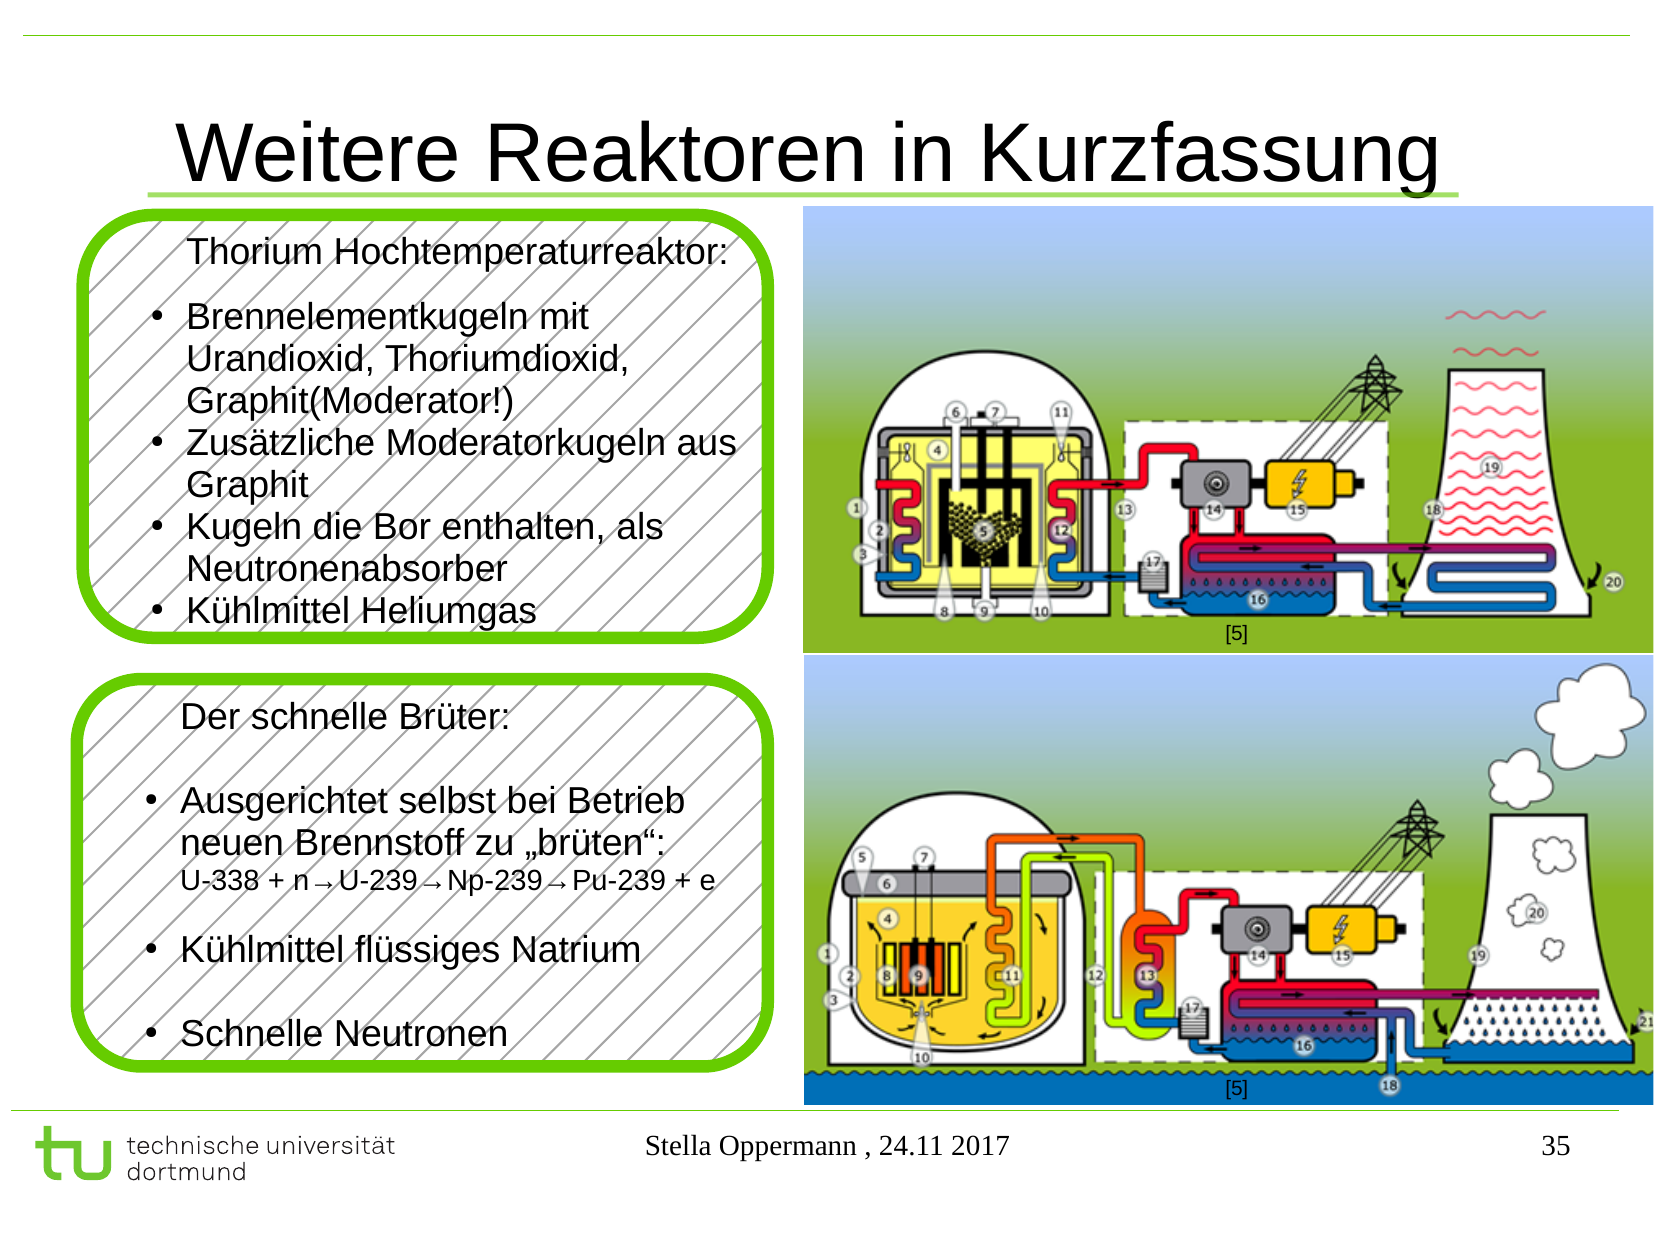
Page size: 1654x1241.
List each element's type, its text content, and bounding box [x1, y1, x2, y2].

picture [803, 206, 1654, 653]
text_box [122, 214, 728, 222]
text_box [76, 699, 94, 1046]
chart [35, 1125, 461, 1241]
text_box [5] [1210, 1068, 1294, 1128]
text_box [82, 239, 100, 614]
text_box [762, 717, 768, 1029]
text_box Der schnelle Brüter: Ausgerichtet selbst bei Betrieb neuen Brennstoff zu „brüten“: U-338 + n→U-239→Np-239→Pu-239 + e Kühlmittel flüssiges Natrium Schnelle Neutronen [94, 688, 762, 1105]
text_box [5] [1210, 614, 1294, 674]
title Weitere Reaktoren in Kurzfassung [35, 49, 1583, 257]
text_box Thorium Hochtemperaturreaktor: Brennelementkugeln mit Urandioxid, Thoriumdioxid, Graphit(Moderator!) Zusätzliche Moderatorkugeln aus Graphit Kugeln die Bor enthalten, als Neutronenabsorber Kühlmittel Heliumgas [100, 222, 768, 714]
picture [804, 655, 1654, 1105]
